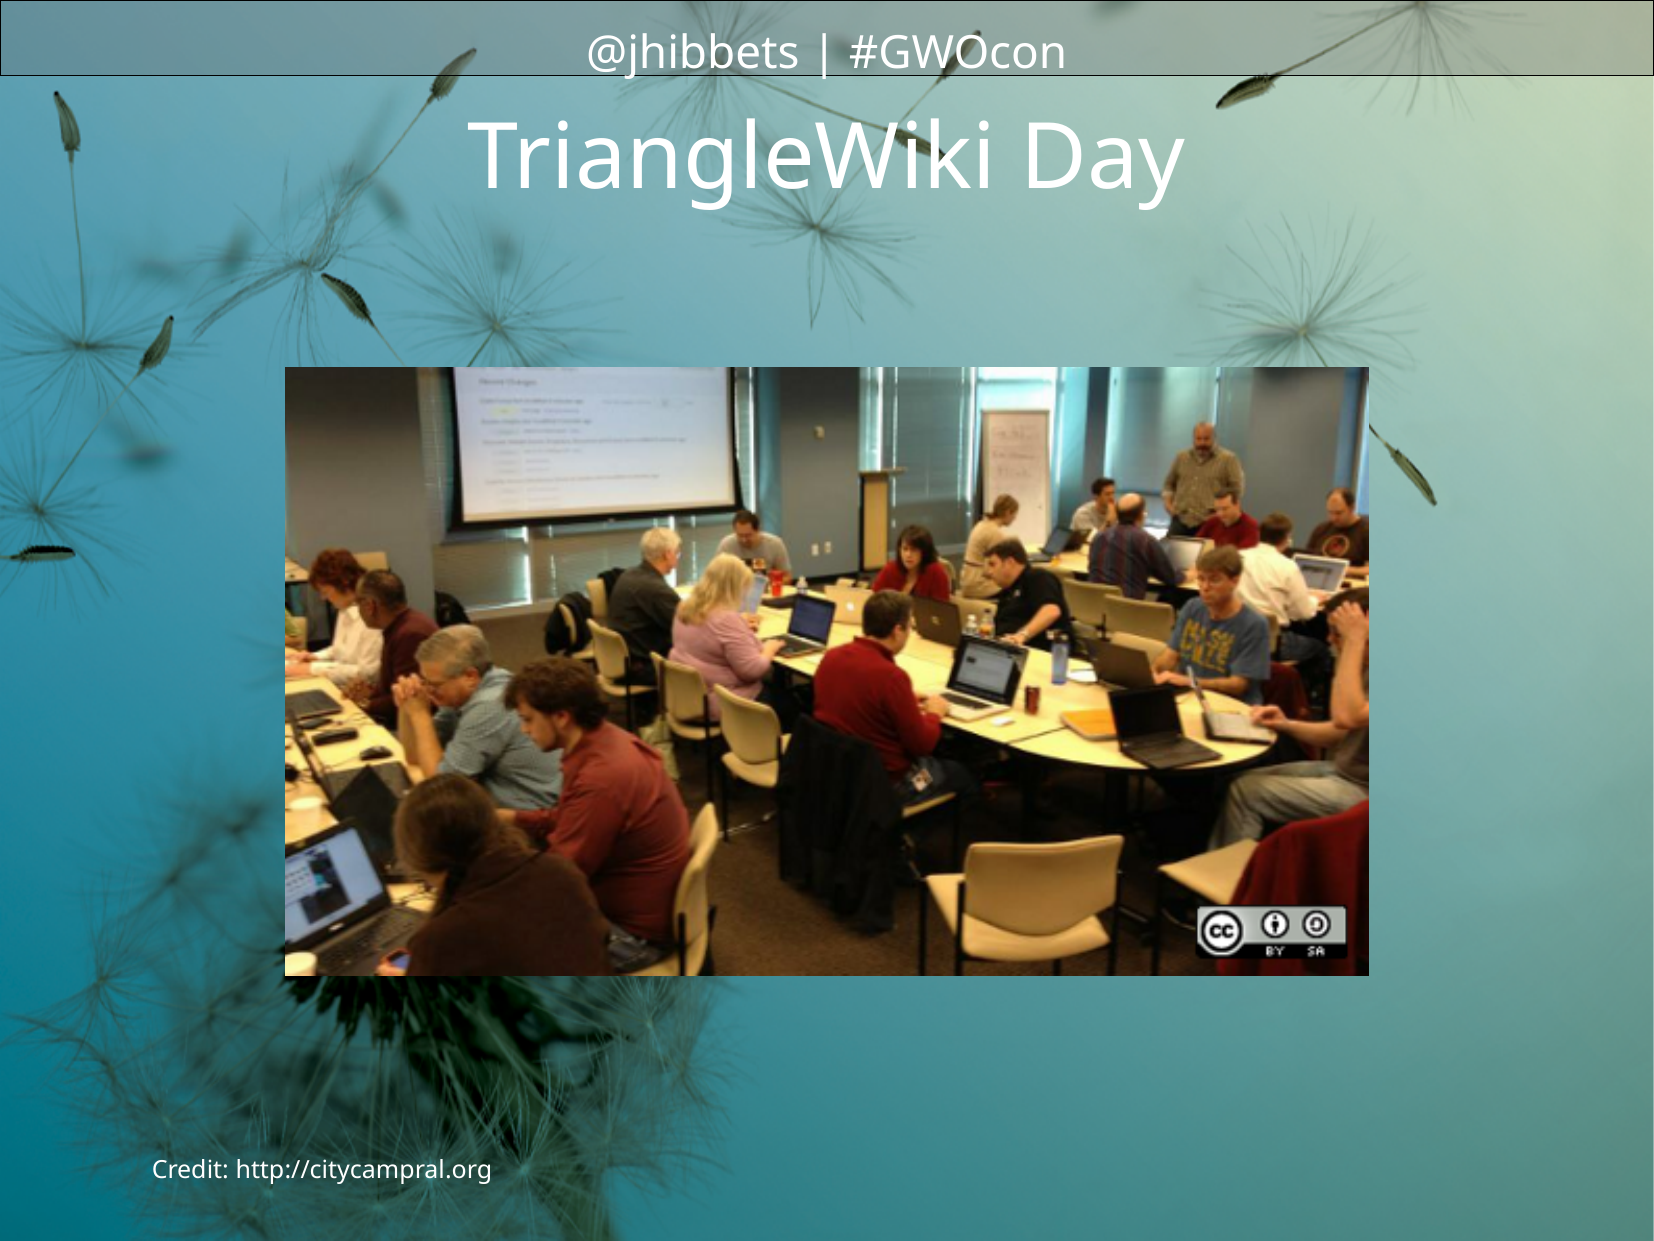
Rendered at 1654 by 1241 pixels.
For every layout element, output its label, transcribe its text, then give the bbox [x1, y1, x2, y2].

title TriangleWiki Day [82, 49, 1571, 257]
text_box Credit: http://citycampral.org [137, 1144, 521, 1188]
picture [0, 76, 1654, 1241]
